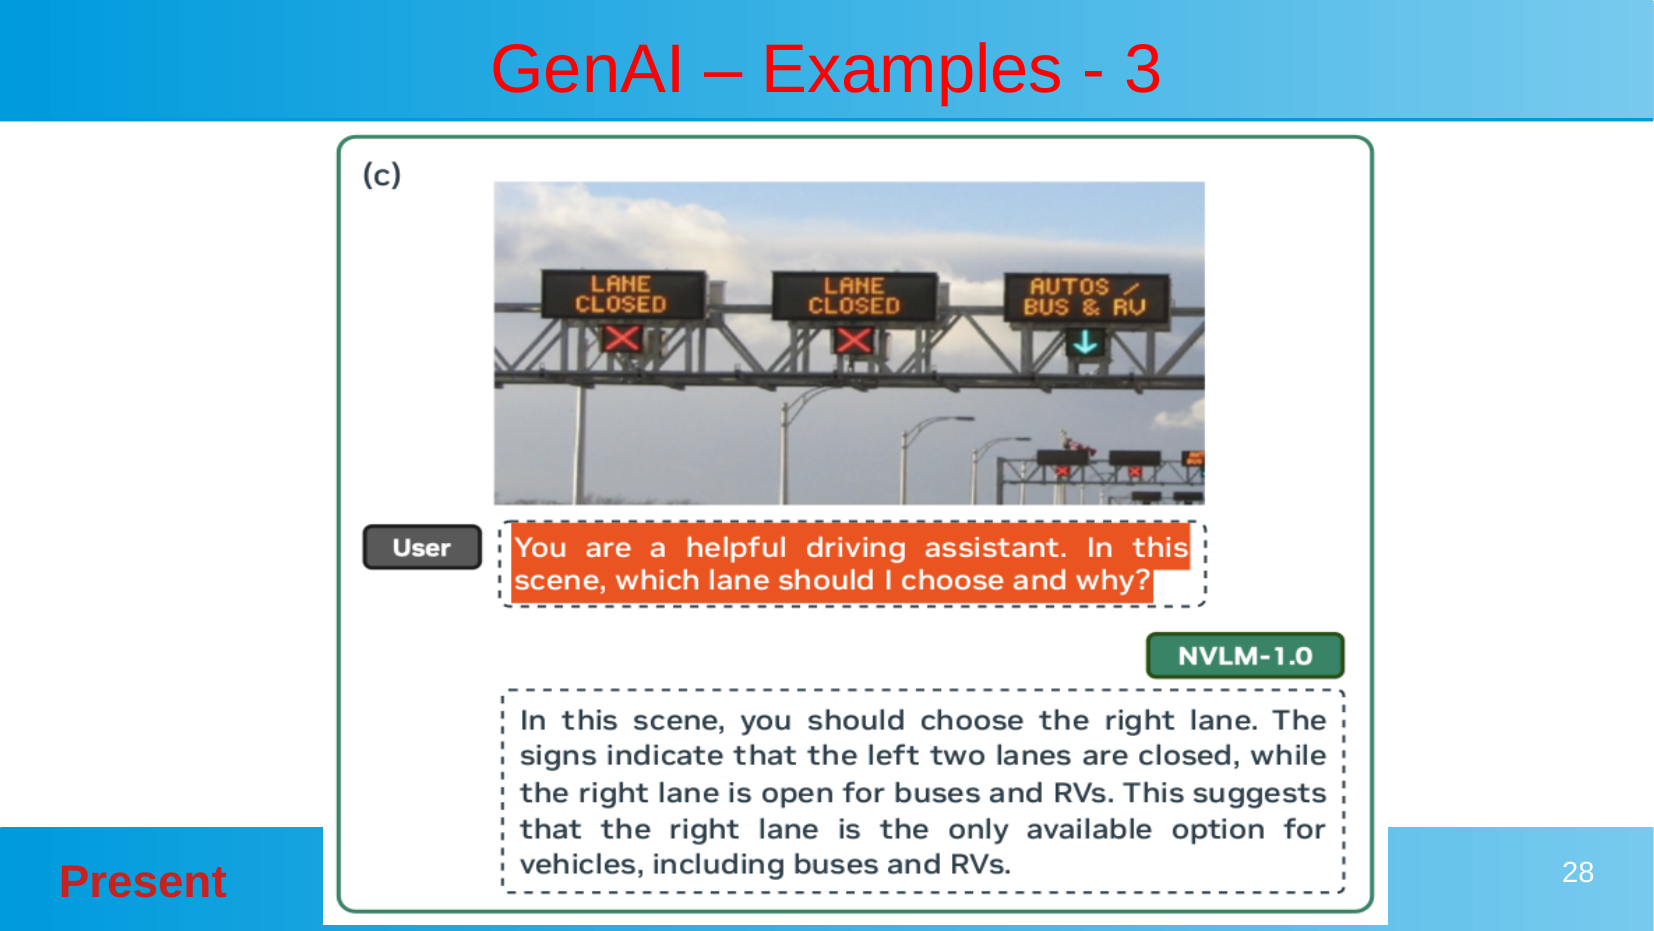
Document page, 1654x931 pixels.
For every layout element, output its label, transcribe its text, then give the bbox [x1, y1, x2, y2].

title GenAI – Examples - 3 [59, 29, 1595, 108]
picture [323, 124, 1388, 925]
